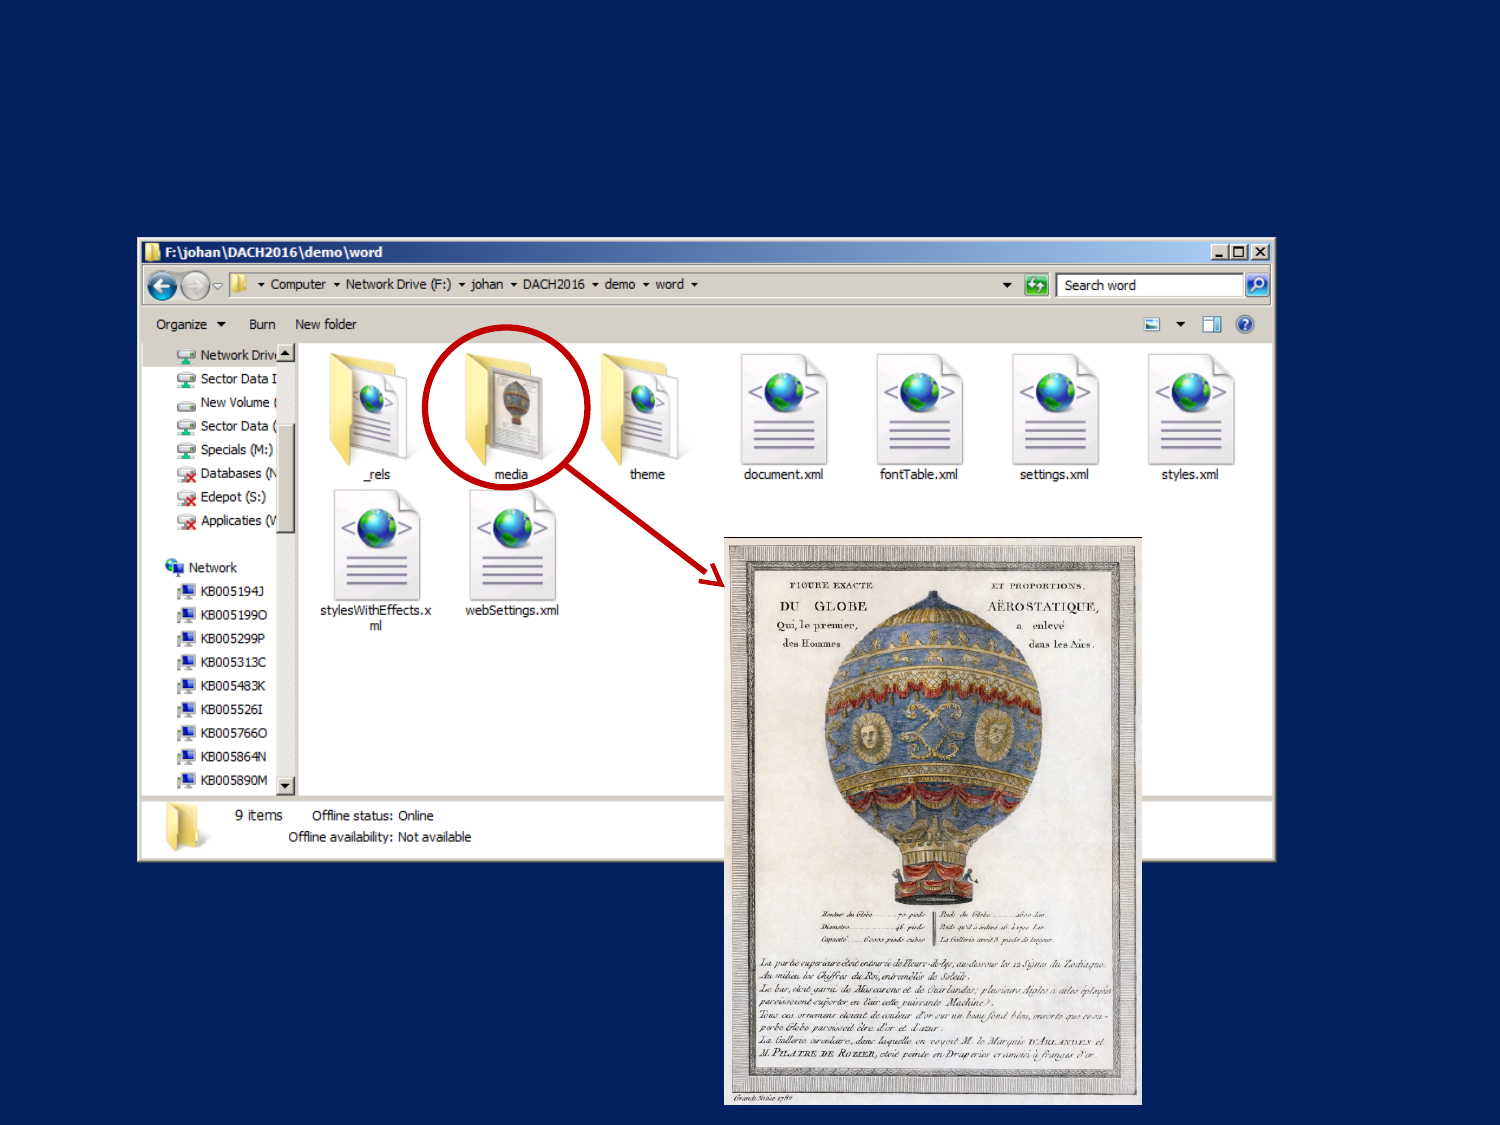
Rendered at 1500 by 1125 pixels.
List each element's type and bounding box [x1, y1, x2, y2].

picture [137, 237, 1277, 1105]
